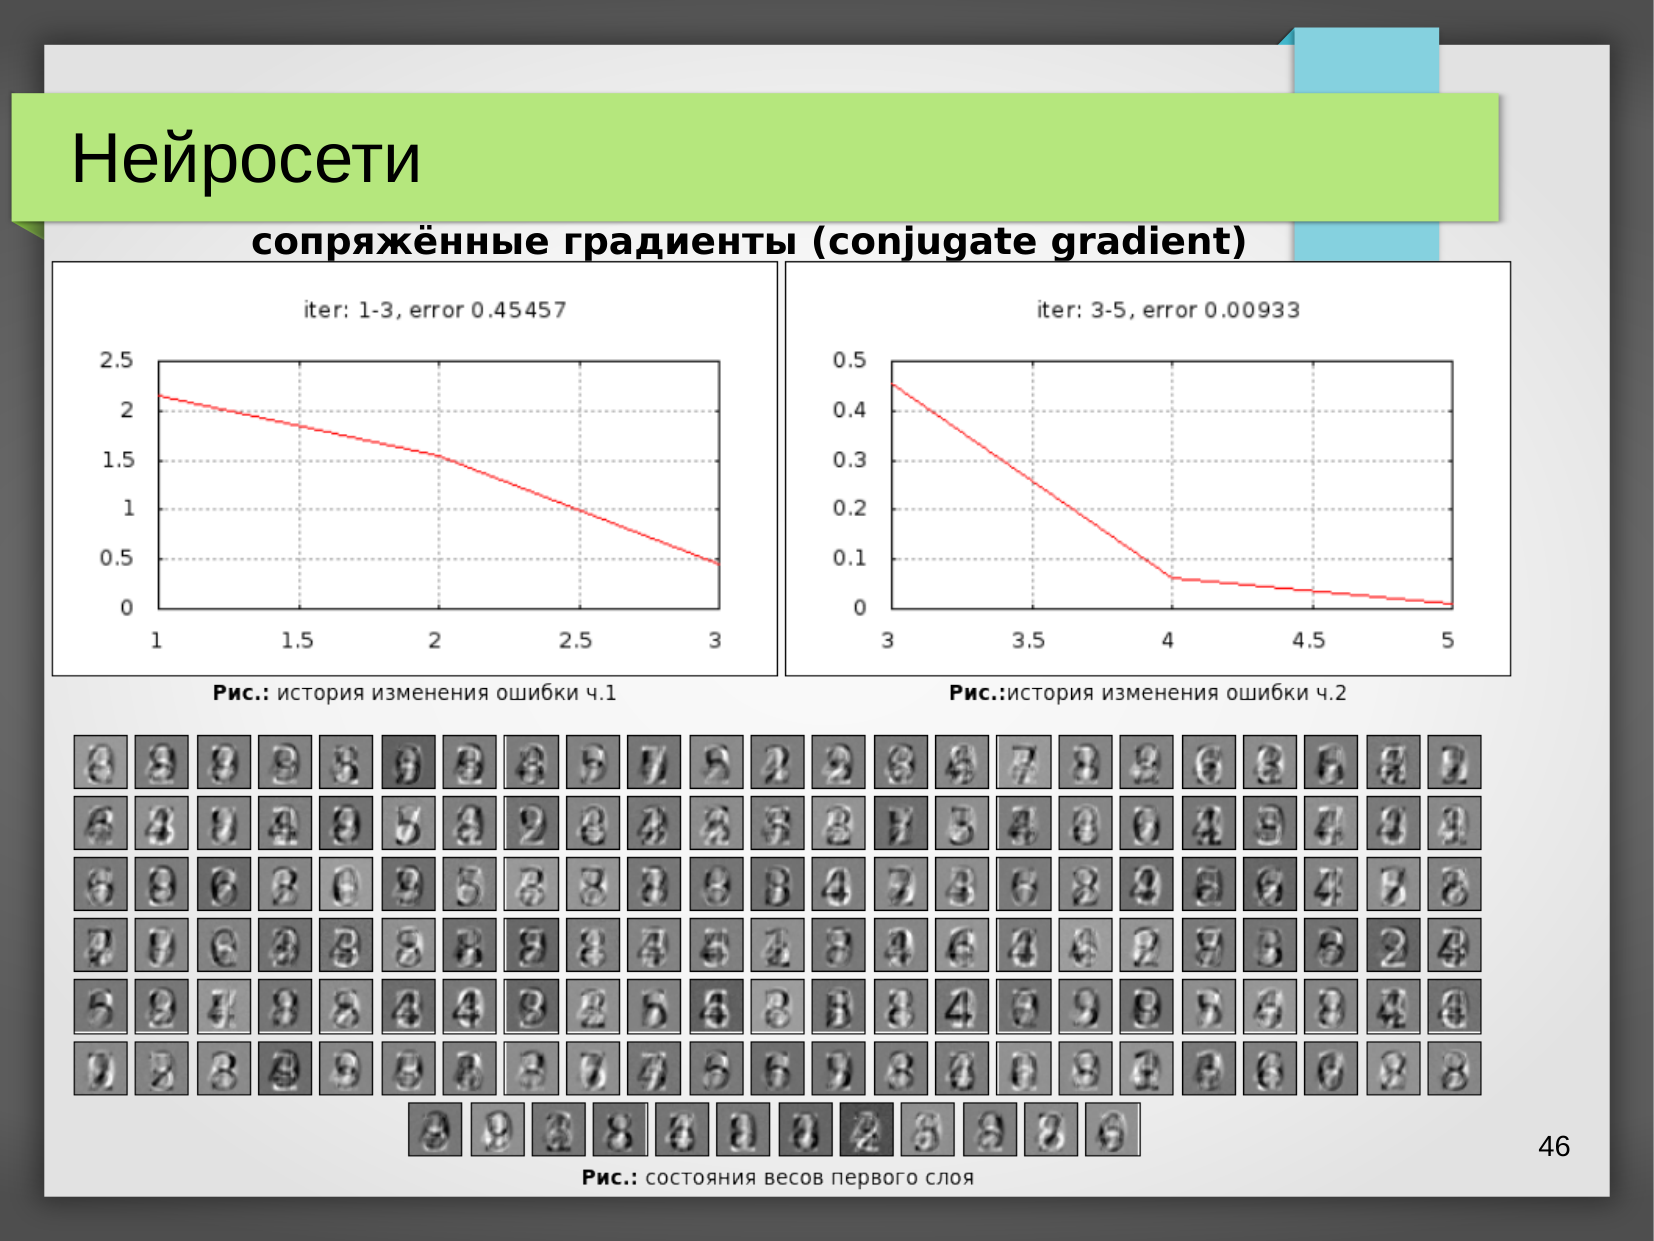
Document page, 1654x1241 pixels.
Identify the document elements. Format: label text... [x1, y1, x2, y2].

text_box сопряжённые градиенты (conjugate gradient) [236, 212, 1264, 258]
title Нейросети [70, 118, 1205, 199]
picture [0, 0, 1654, 1241]
